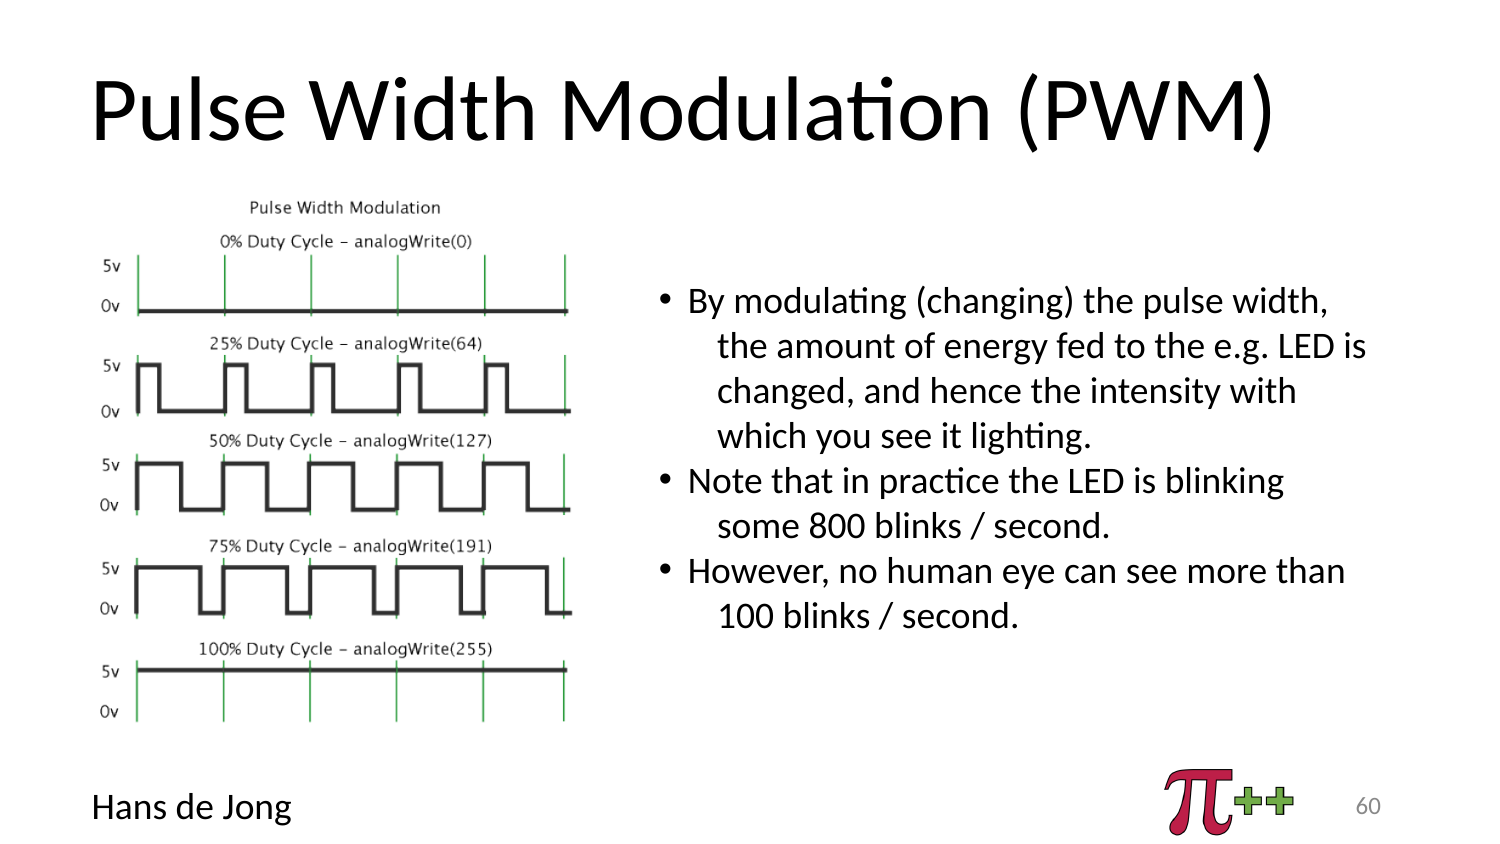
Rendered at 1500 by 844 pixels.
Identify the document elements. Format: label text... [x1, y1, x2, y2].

text_box By modulating (changing) the pulse width, the amount of energy fed to the e.g. LED is changed, and hence the intensity with which you see it lighting. Note that in practice the LED is blinking some 800 blinks / second. However, no human eye can see more than 100 blinks / second. [643, 268, 1388, 647]
title Pulse Width Modulation (PWM) [75, 33, 1426, 175]
picture [100, 197, 586, 729]
text_box 60 [1340, 782, 1426, 827]
